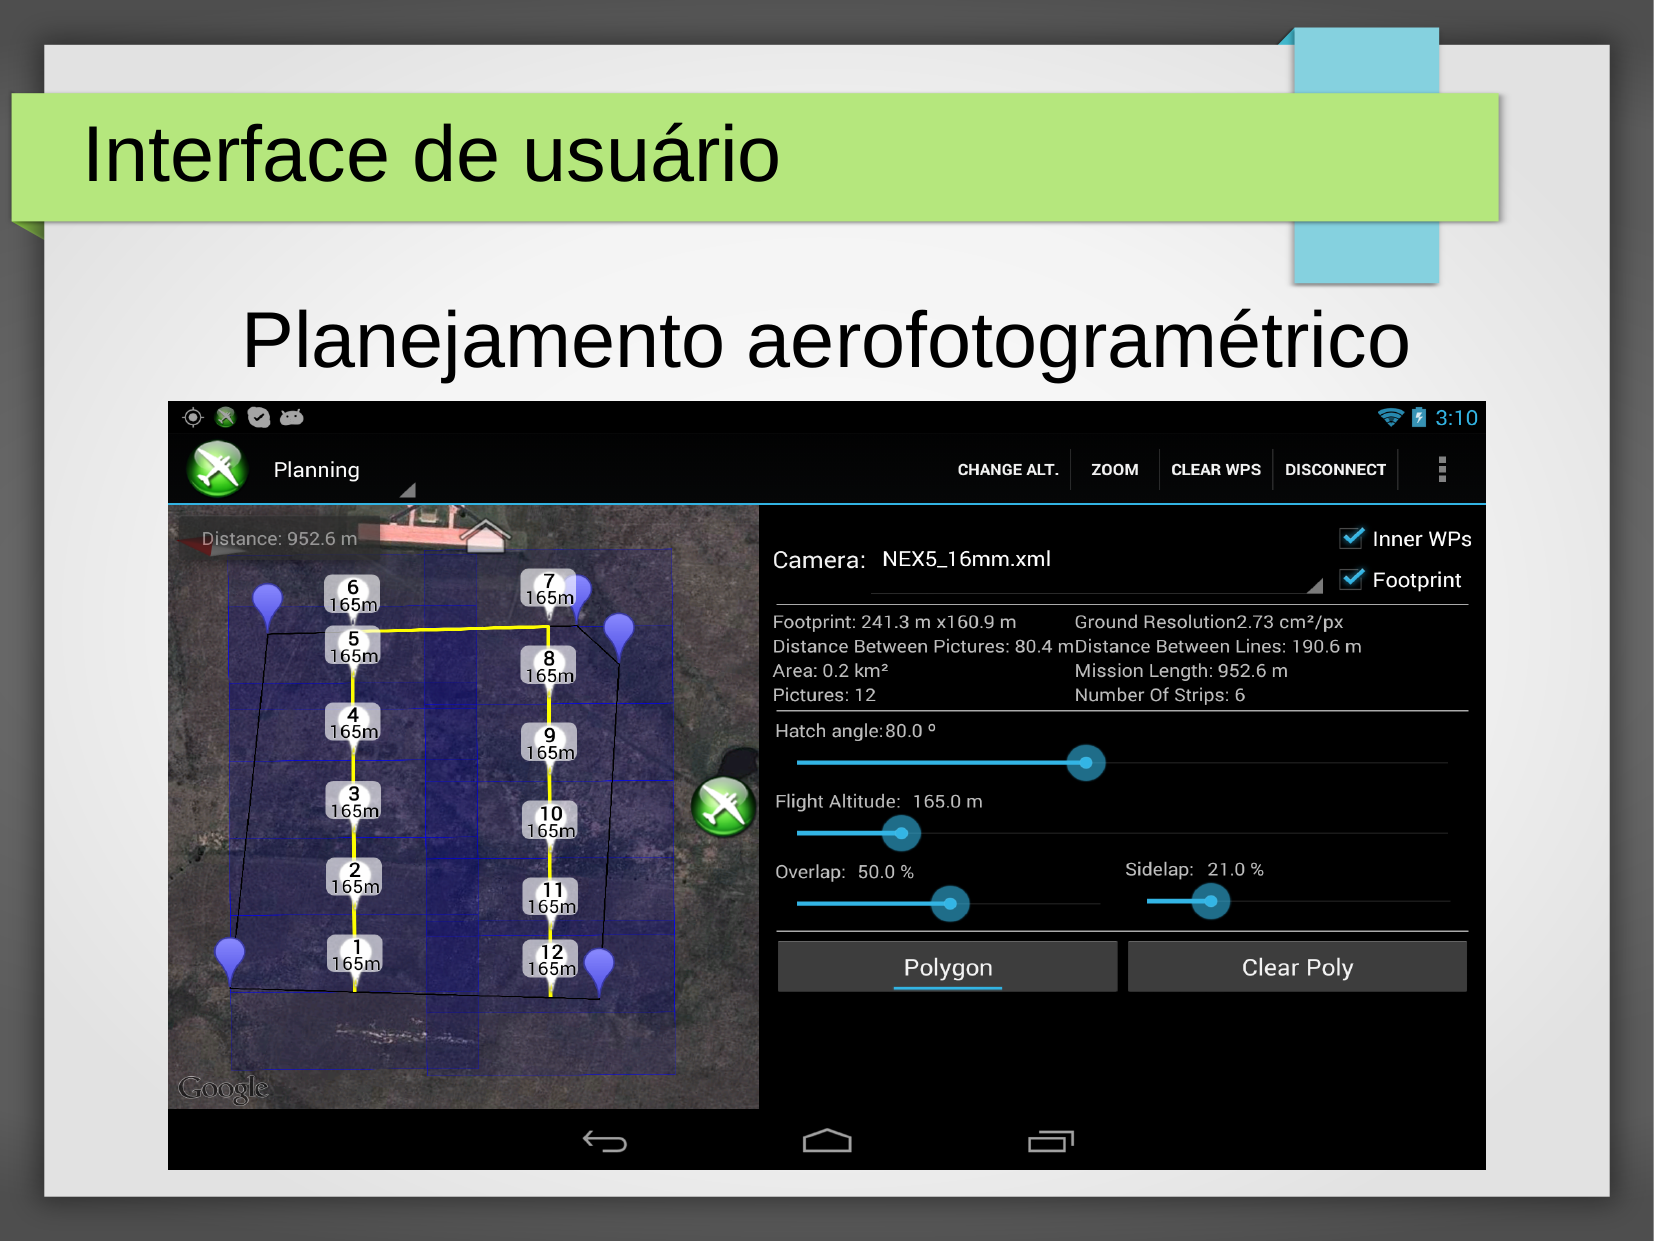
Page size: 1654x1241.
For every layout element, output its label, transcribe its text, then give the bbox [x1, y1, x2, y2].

title Interface de usuário [82, 94, 1264, 213]
list Planejamento aerofotogramétrico [82, 295, 1571, 438]
picture [0, 0, 1654, 1241]
